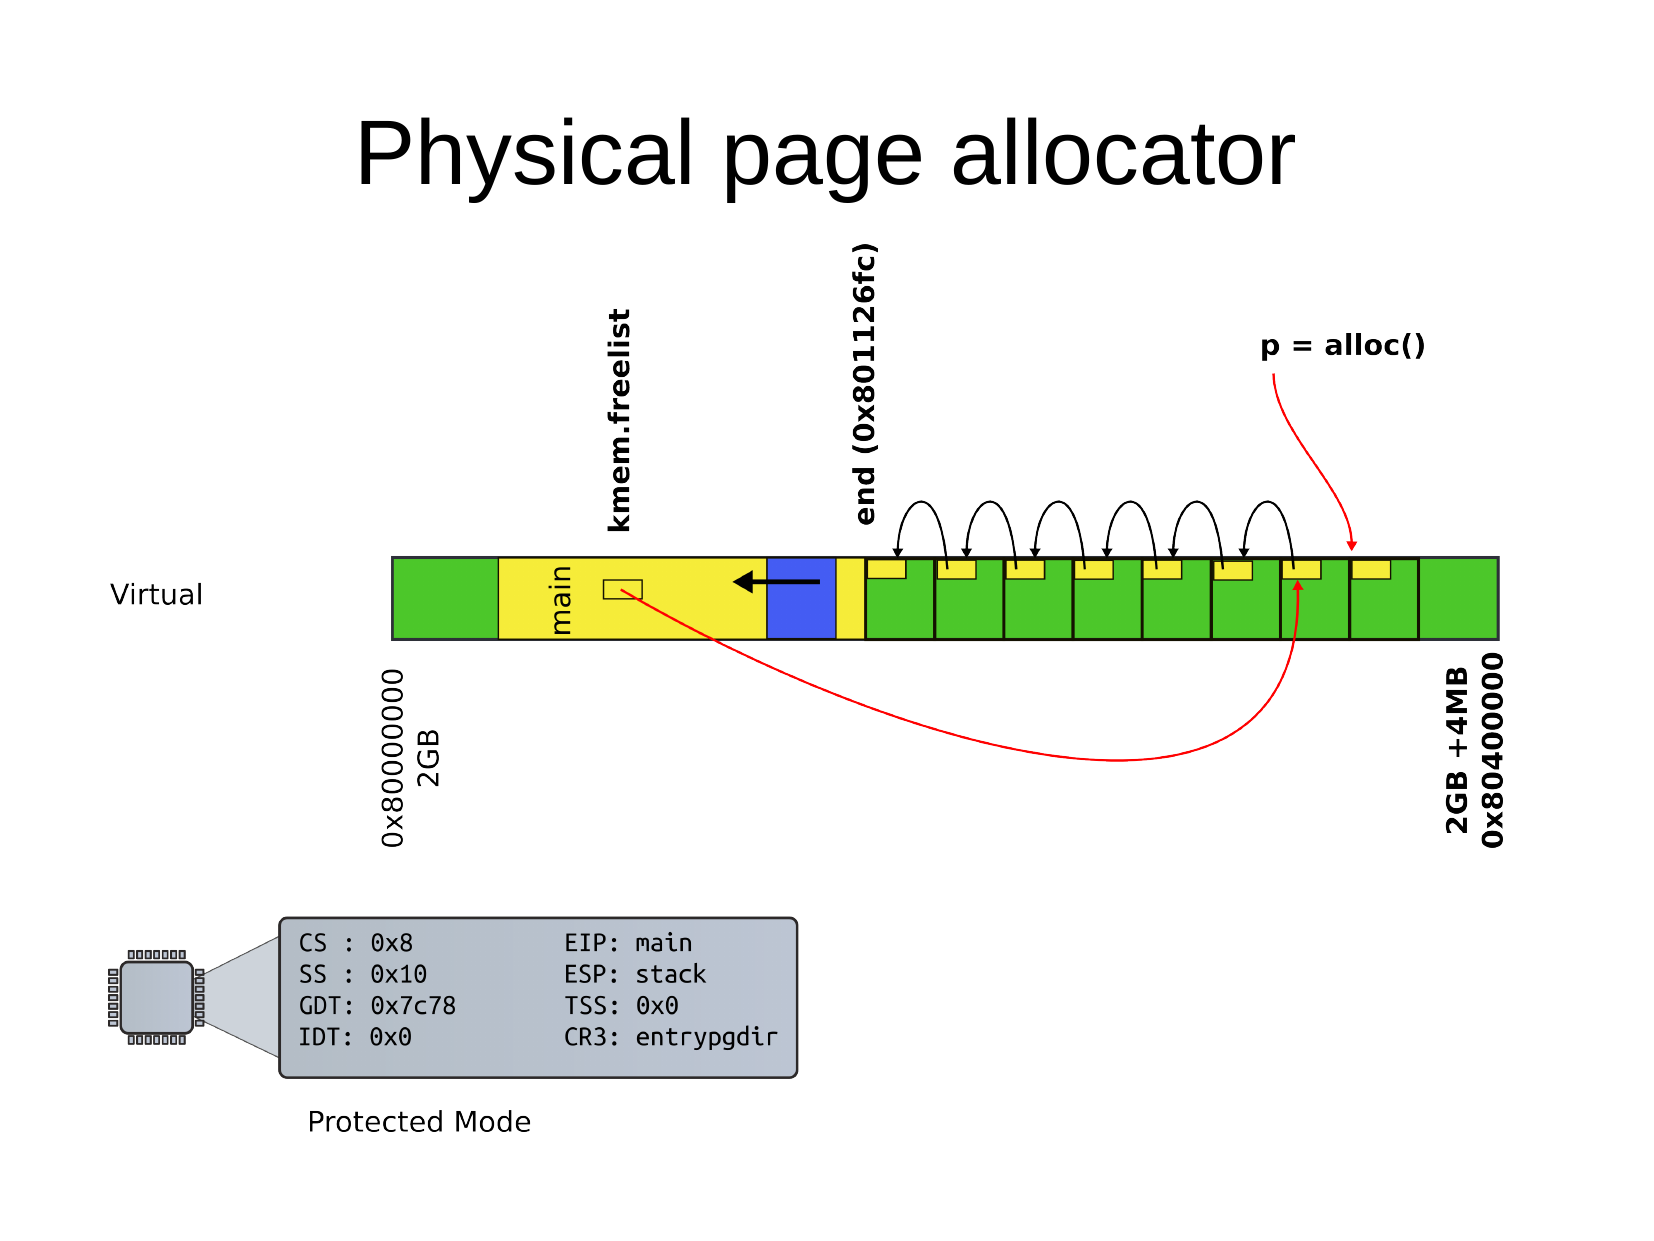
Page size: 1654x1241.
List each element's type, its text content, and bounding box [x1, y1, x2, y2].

picture [108, 244, 1503, 1132]
title Physical page allocator [82, 49, 1571, 257]
